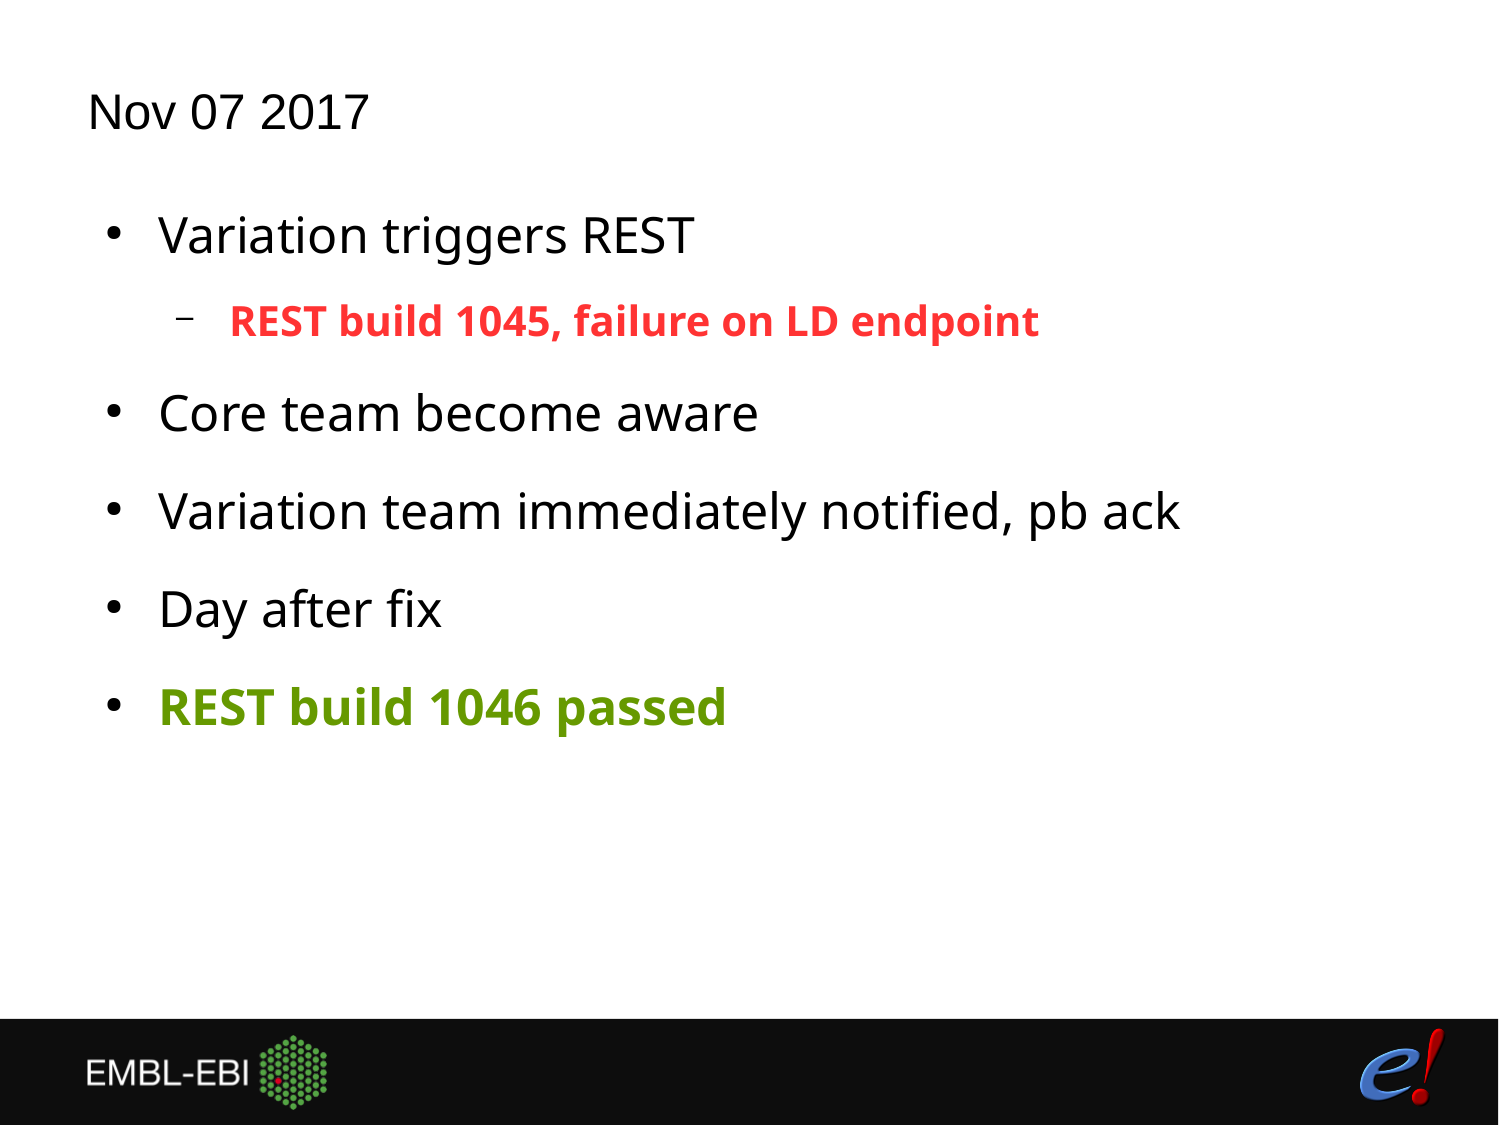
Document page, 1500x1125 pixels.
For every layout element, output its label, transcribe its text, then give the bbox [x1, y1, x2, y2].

picture [1357, 1026, 1448, 1112]
picture [87, 1035, 327, 1110]
list Variation triggers REST REST build 1045, failure on LD endpoint Core team become aware Variation team immediately notified, pb ack Day after fix REST build 1046 passed [87, 200, 1425, 914]
title Nov 07 2017 [87, 50, 1425, 175]
